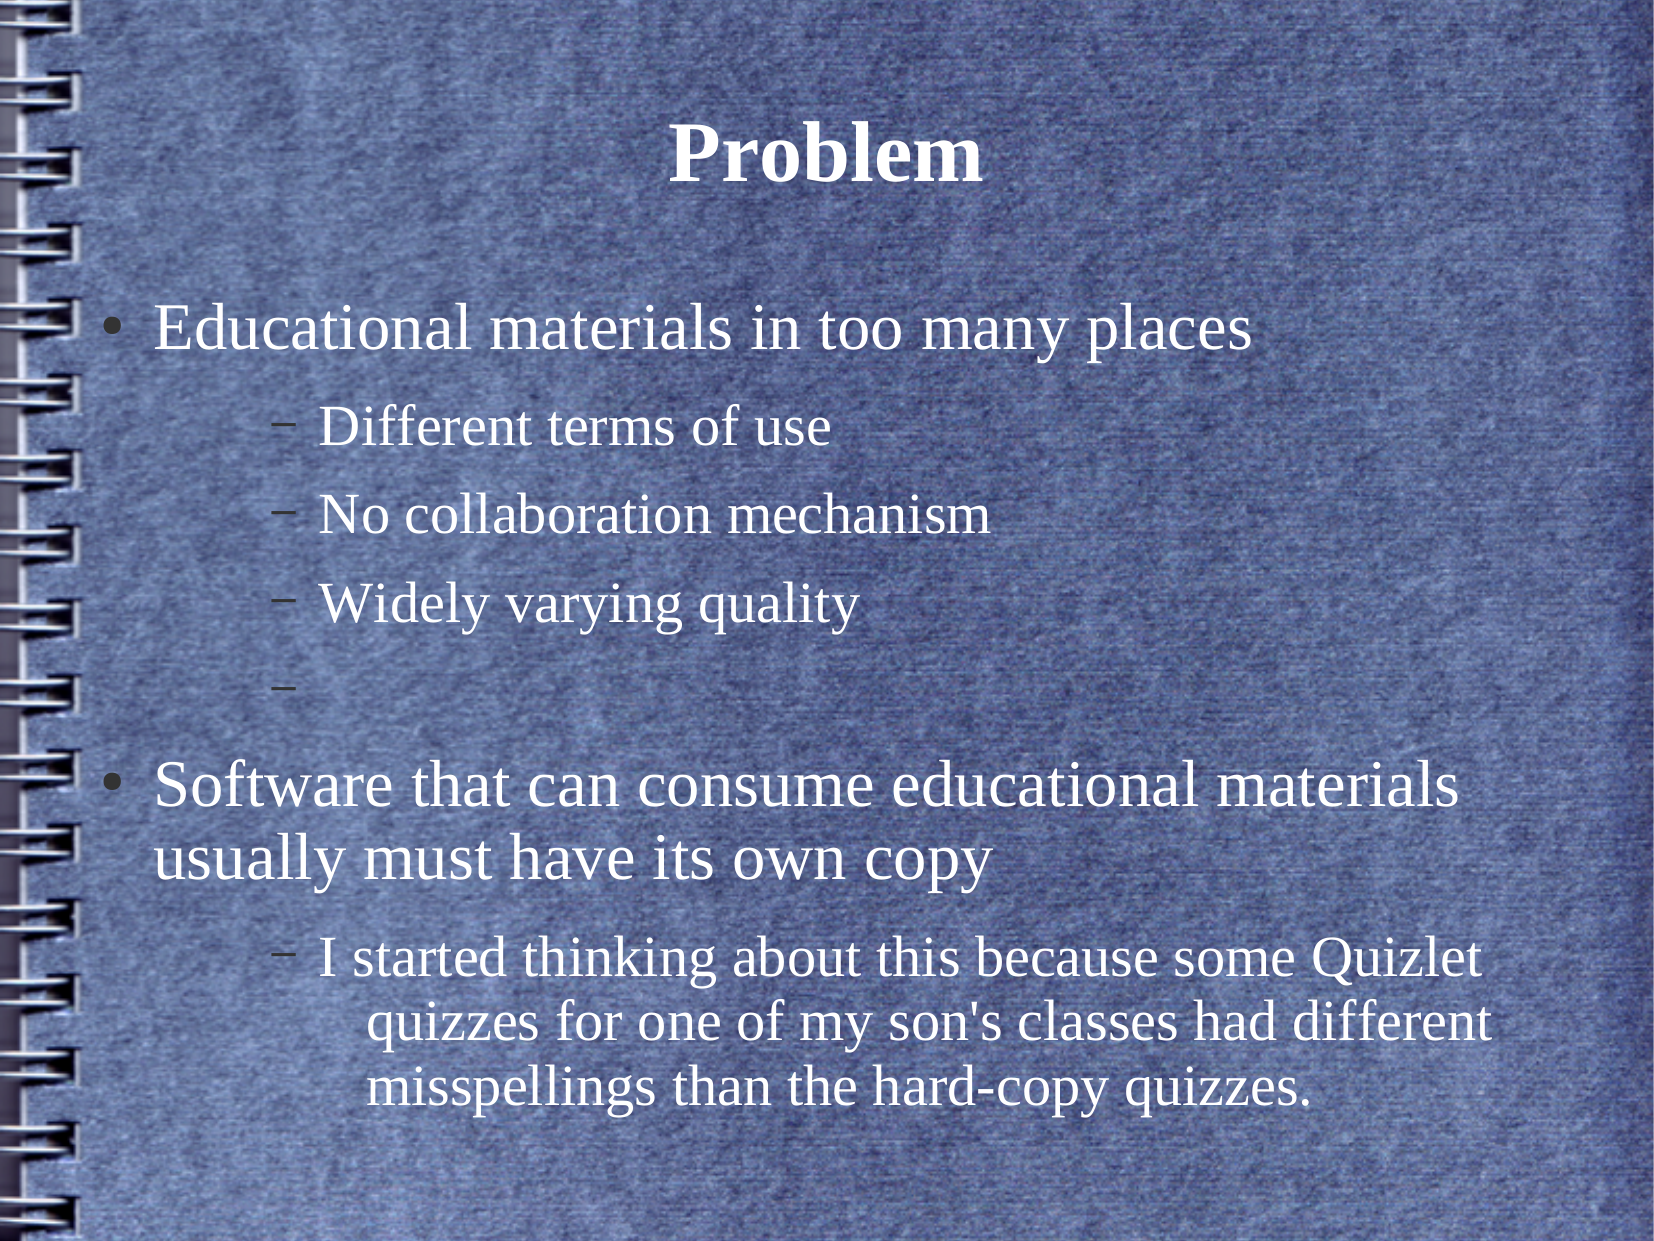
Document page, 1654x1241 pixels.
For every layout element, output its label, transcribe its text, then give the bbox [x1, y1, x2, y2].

picture [0, 0, 1654, 1241]
list Educational materials in too many places Different terms of use No collaboration mechanism Widely varying quality Software that can consume educational materials usually must have its own copy I started thinking about this because some Quizlet quizzes for one of my son's classes had different misspellings than the hard-copy quizzes. [82, 290, 1571, 1118]
title Problem [82, 49, 1571, 257]
